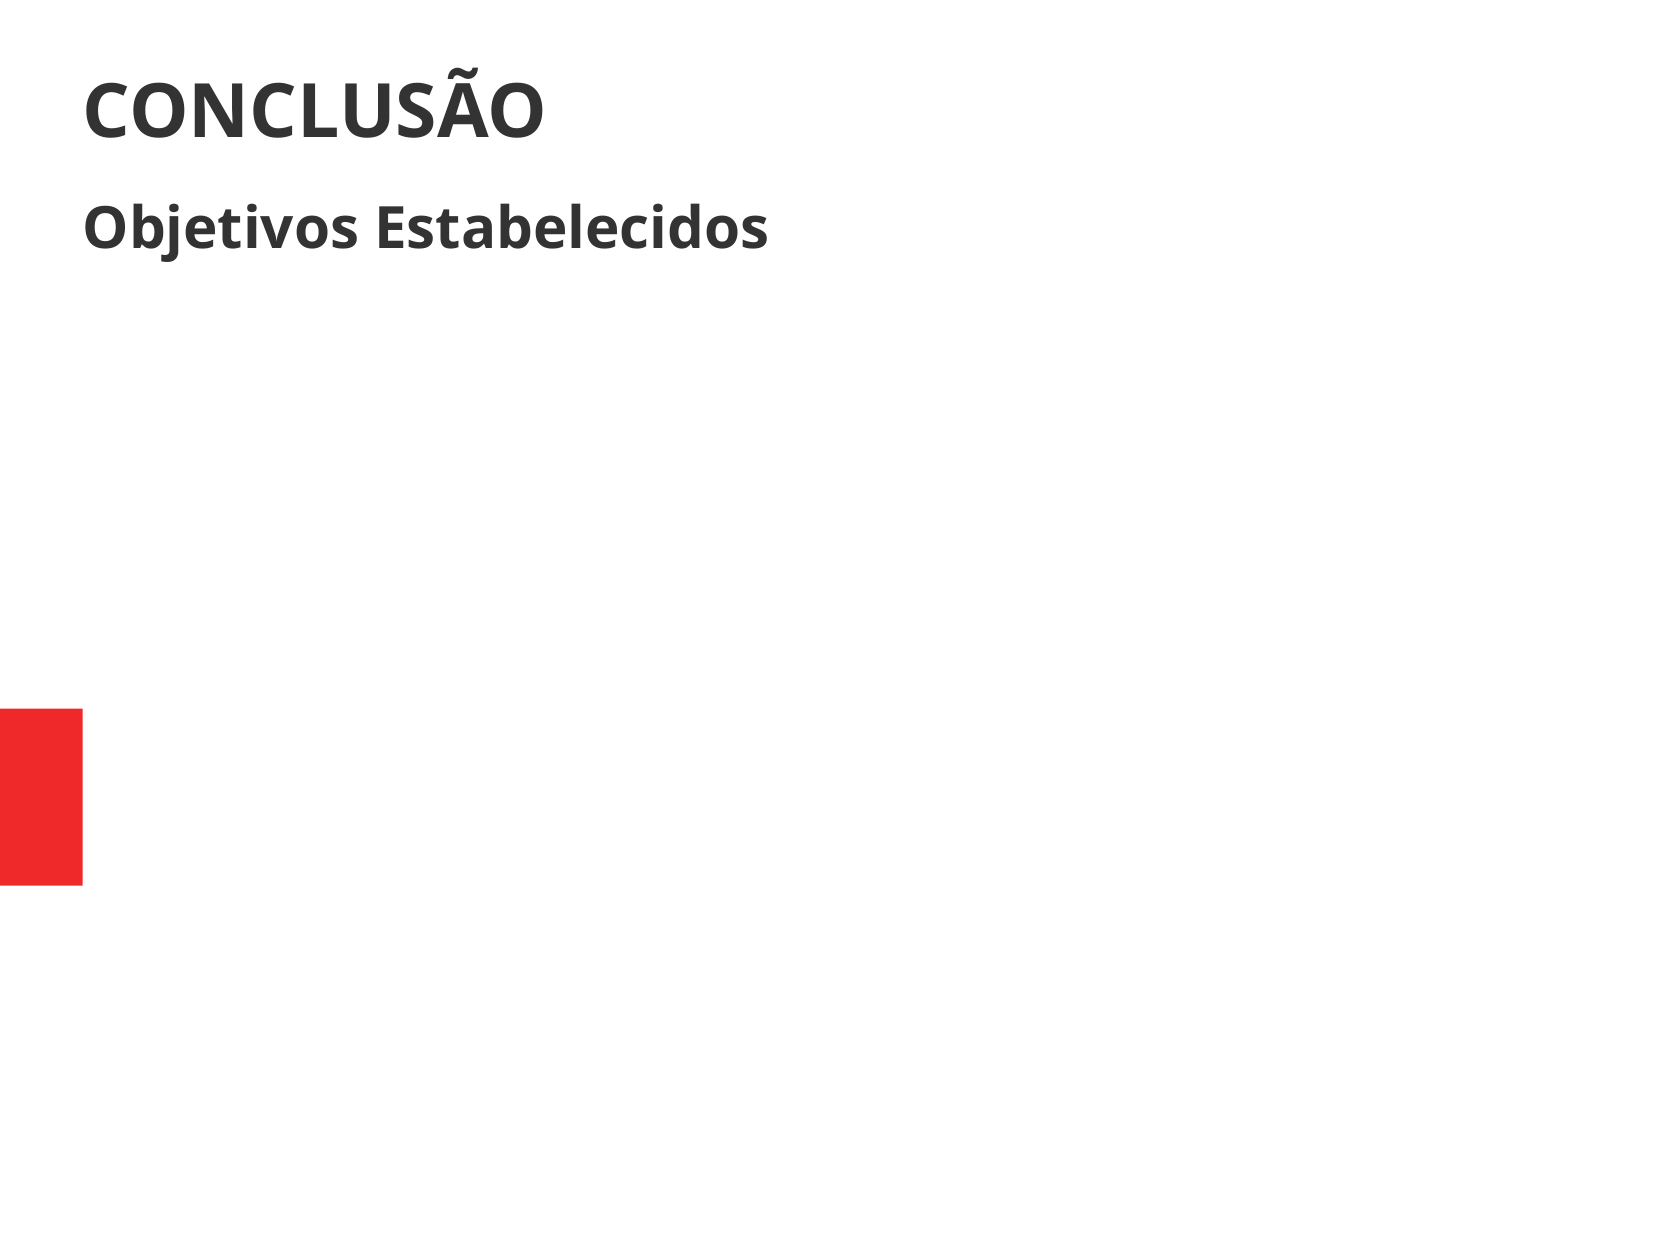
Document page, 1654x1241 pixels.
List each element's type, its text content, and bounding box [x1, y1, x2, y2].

text_box CONCLUSÃO [82, 49, 1571, 166]
text_box Objetivos Estabelecidos [82, 167, 1571, 284]
